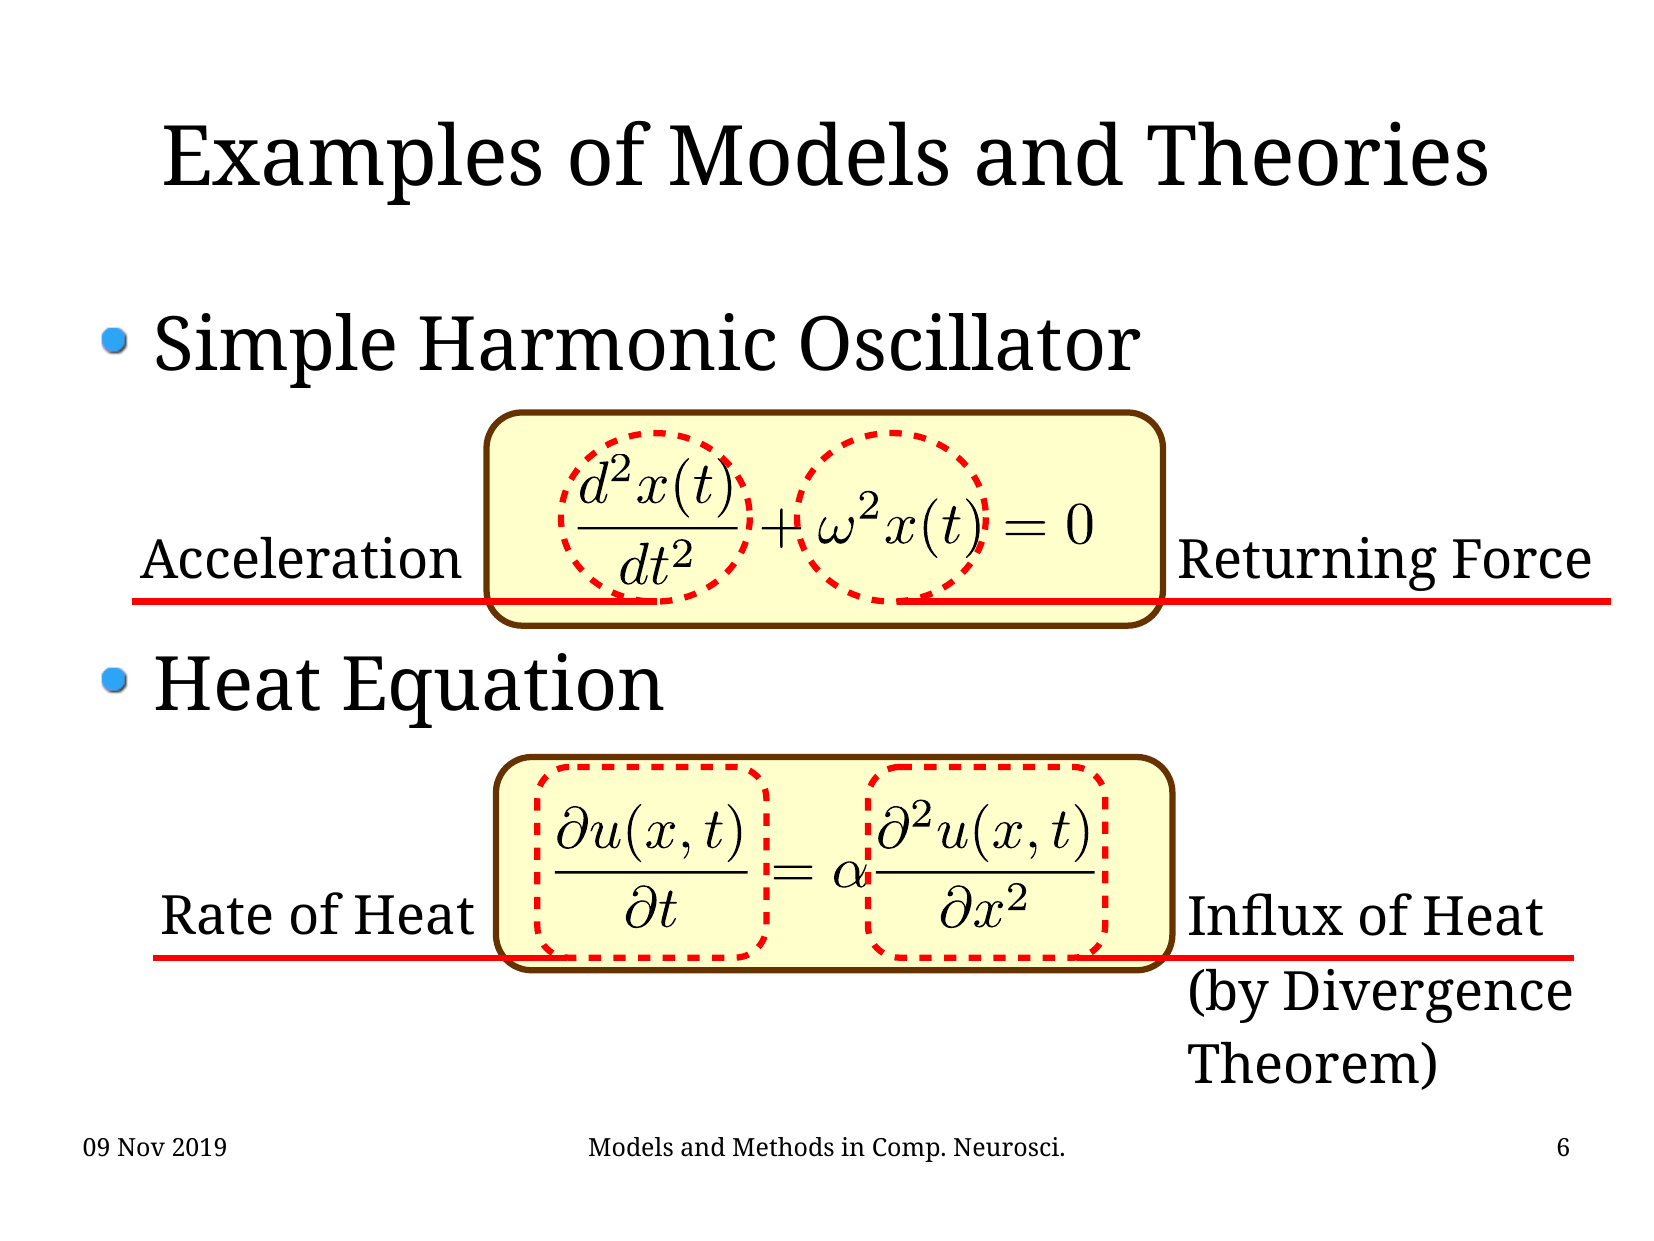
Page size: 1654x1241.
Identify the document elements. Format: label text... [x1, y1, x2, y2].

picture [577, 454, 1095, 585]
text_box Acceleration [125, 513, 510, 602]
text_box Returning Force [1162, 513, 1624, 676]
title Examples of Models and Theories [82, 49, 1571, 257]
list Simple Harmonic Oscillator Heat Equation [82, 290, 1571, 1010]
text_box Rate of Heat [145, 869, 550, 958]
text_box Influx of Heat (by Divergence Theorem) [1172, 870, 1592, 1108]
text_box [495, 757, 1173, 971]
text_box [486, 412, 1163, 626]
